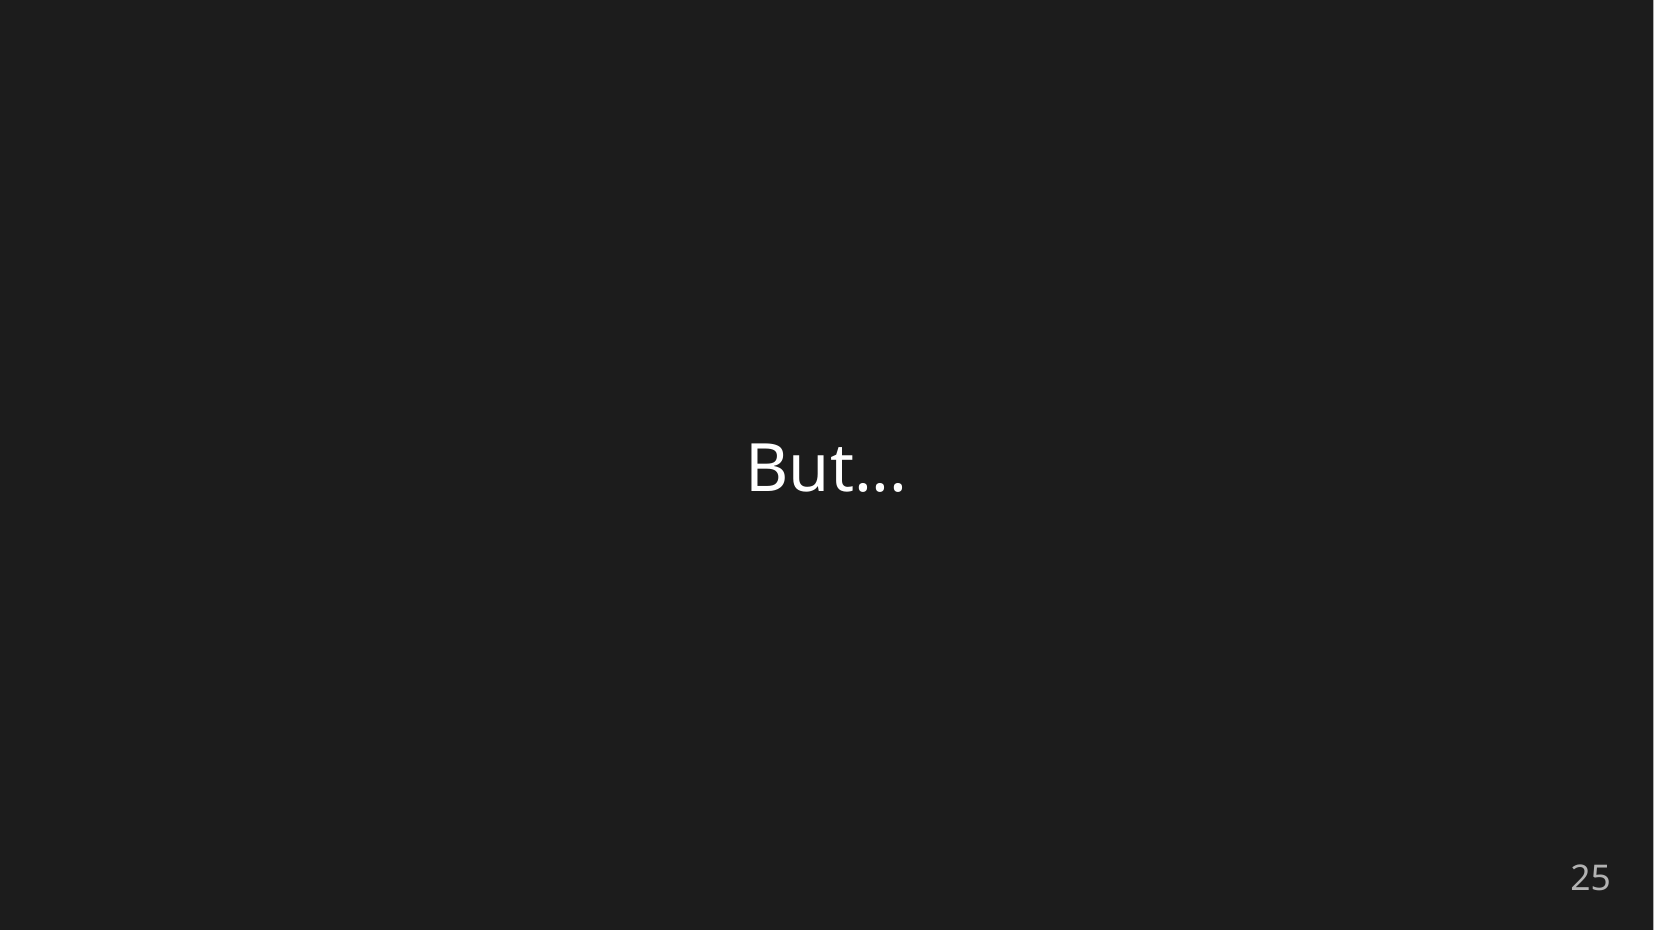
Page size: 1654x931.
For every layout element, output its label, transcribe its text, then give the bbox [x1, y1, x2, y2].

subtitle But... [82, 105, 1571, 826]
text_box <number> [1409, 845, 1626, 916]
